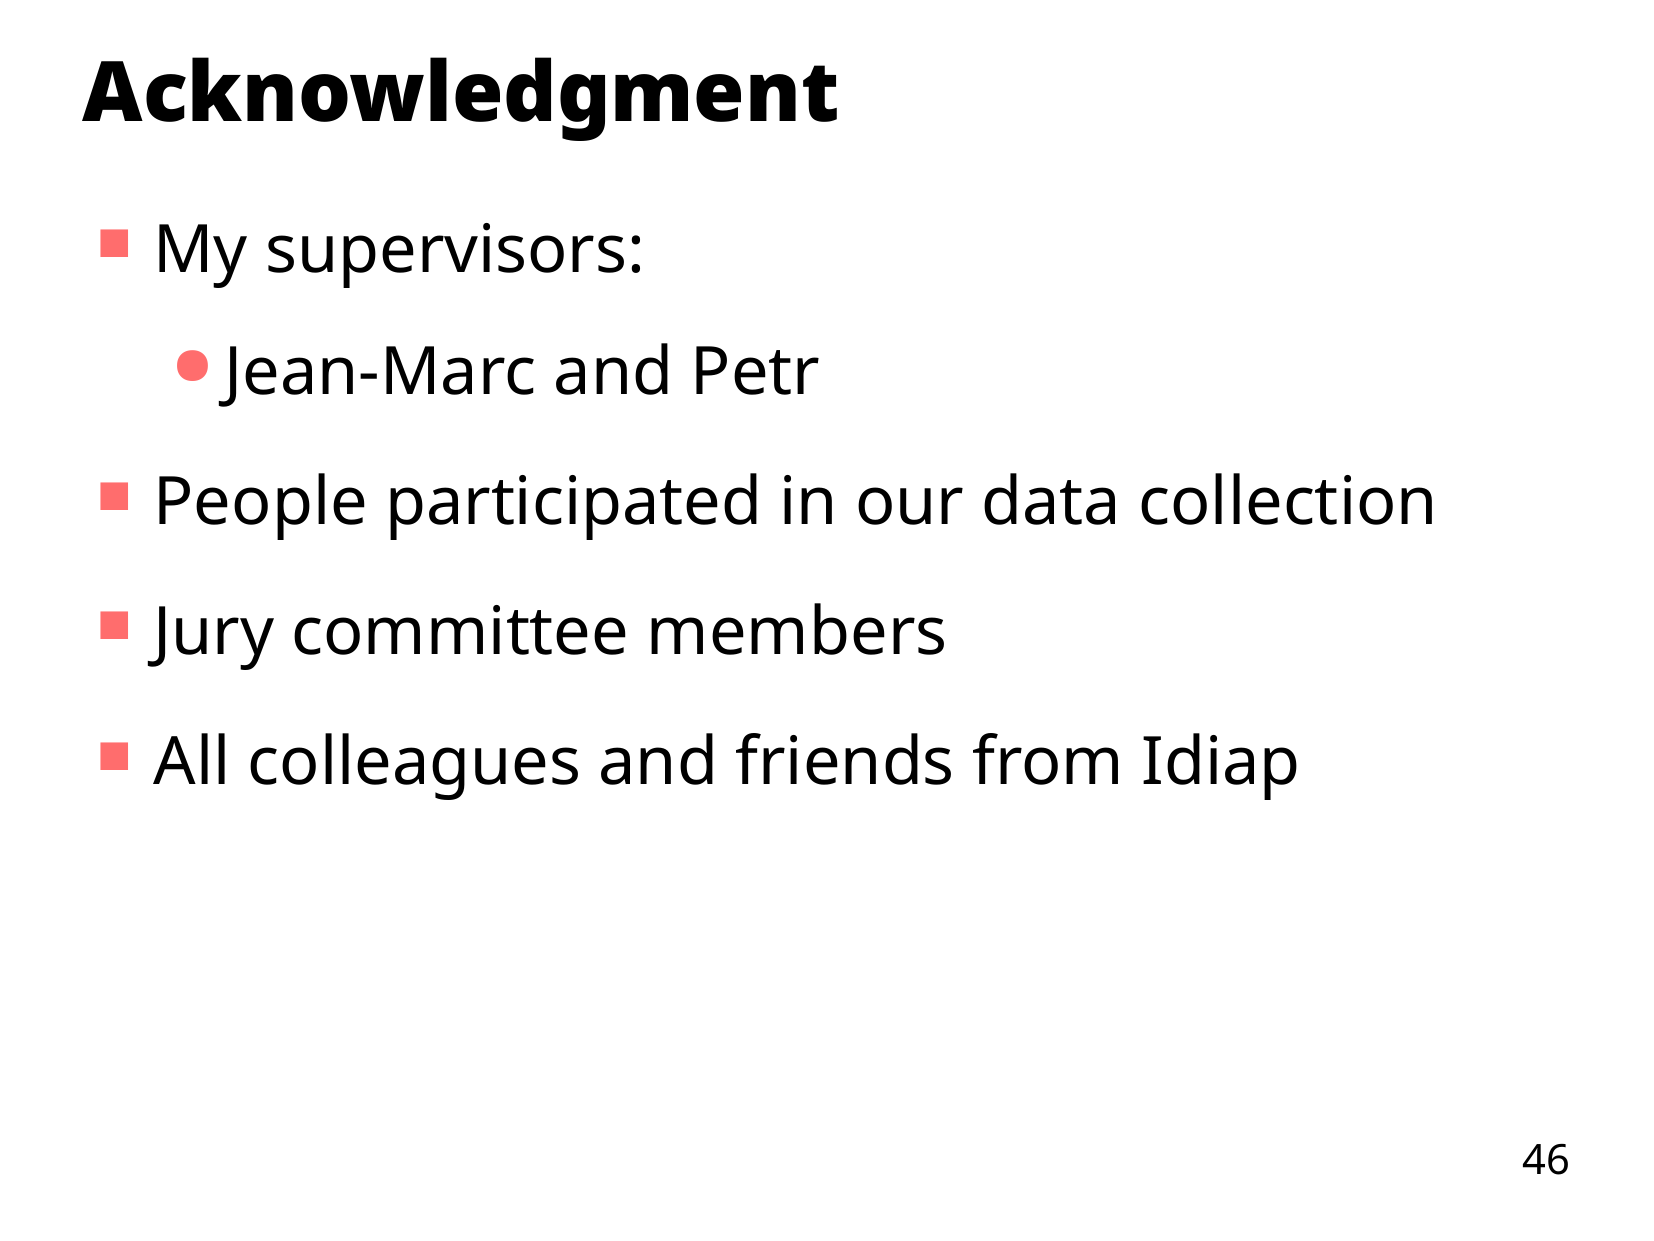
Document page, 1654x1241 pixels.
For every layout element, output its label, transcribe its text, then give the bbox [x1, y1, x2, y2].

title Acknowledgment [82, 37, 1571, 143]
list My supervisors: Jean-Marc and Petr People participated in our data collection Jury committee members All colleagues and friends from Idiap [82, 200, 1571, 1111]
